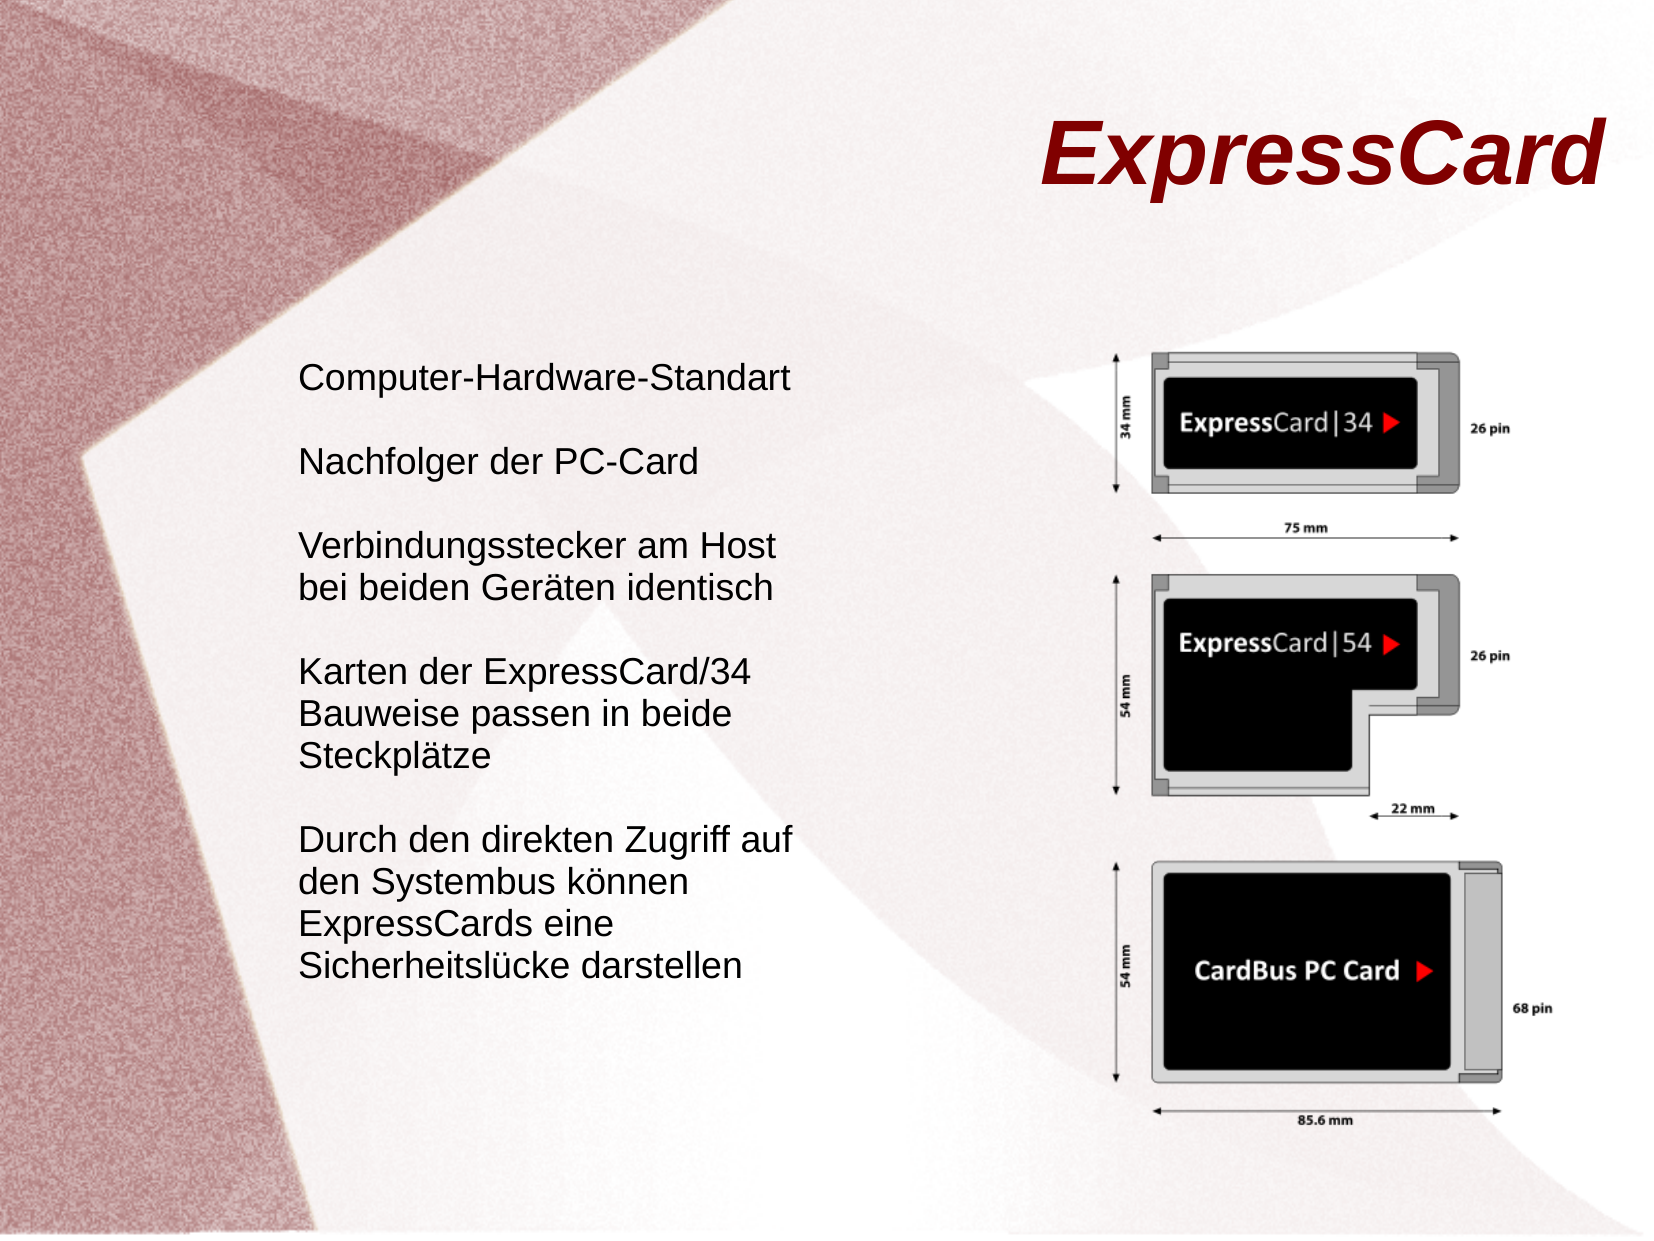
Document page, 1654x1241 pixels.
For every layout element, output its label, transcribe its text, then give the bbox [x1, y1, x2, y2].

text_box Computer-Hardware-Standart Nachfolger der PC-Card Verbindungsstecker am Host bei beiden Geräten identisch Karten der ExpressCard/34 Bauweise passen in beide Steckplätze Durch den direkten Zugriff auf den Systembus können ExpressCards eine Sicherheitslücke darstellen [283, 348, 851, 1205]
picture [0, 0, 1654, 1241]
title ExpressCard [596, 57, 1607, 249]
